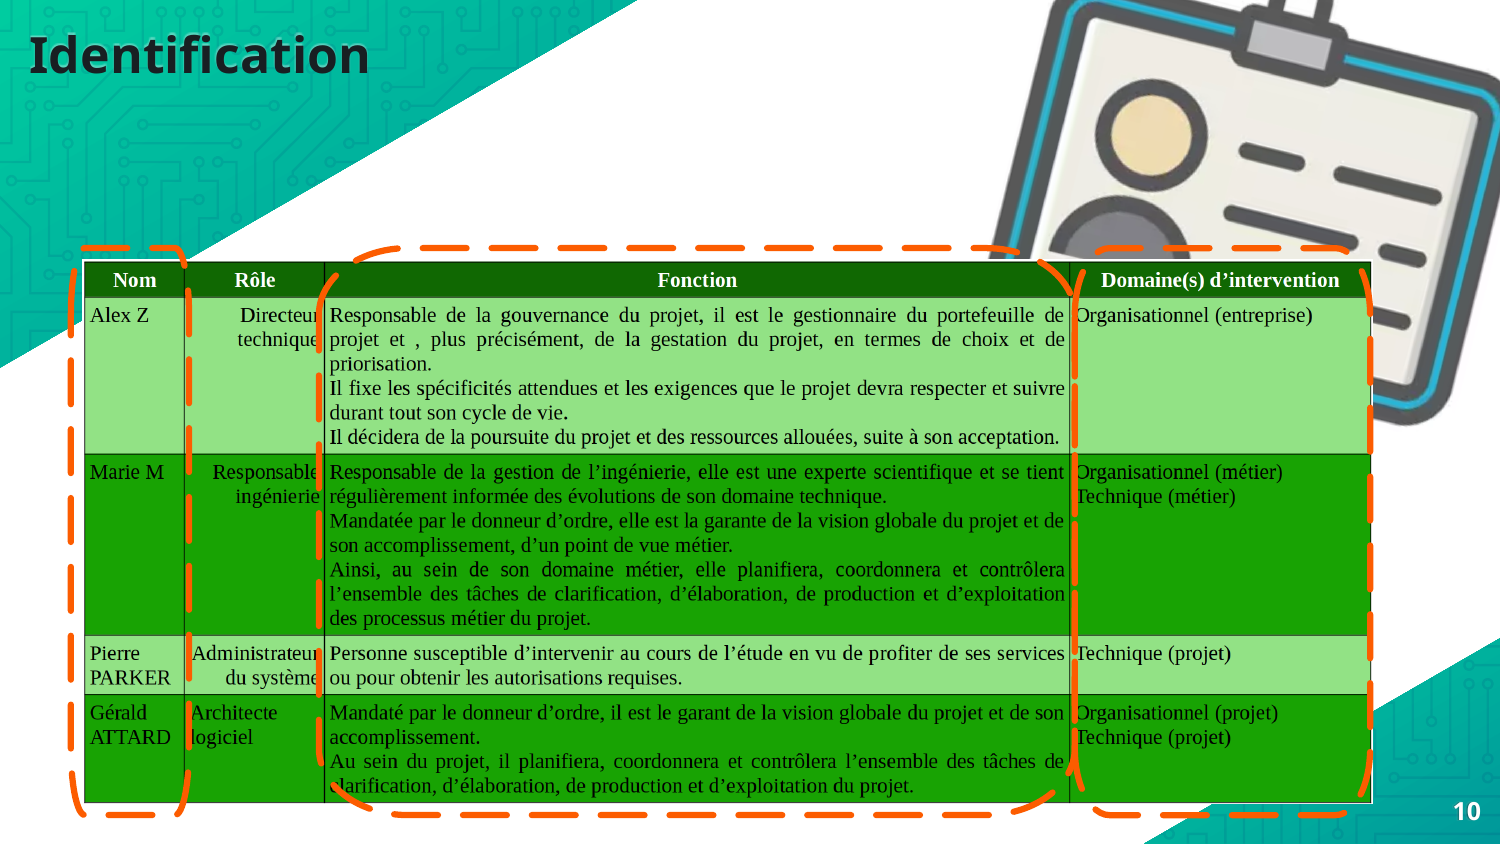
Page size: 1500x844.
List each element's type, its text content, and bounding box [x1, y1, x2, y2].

slide_number <numéro> [1391, 779, 1482, 844]
title Identification [29, 29, 1030, 88]
picture [82, 0, 1500, 804]
